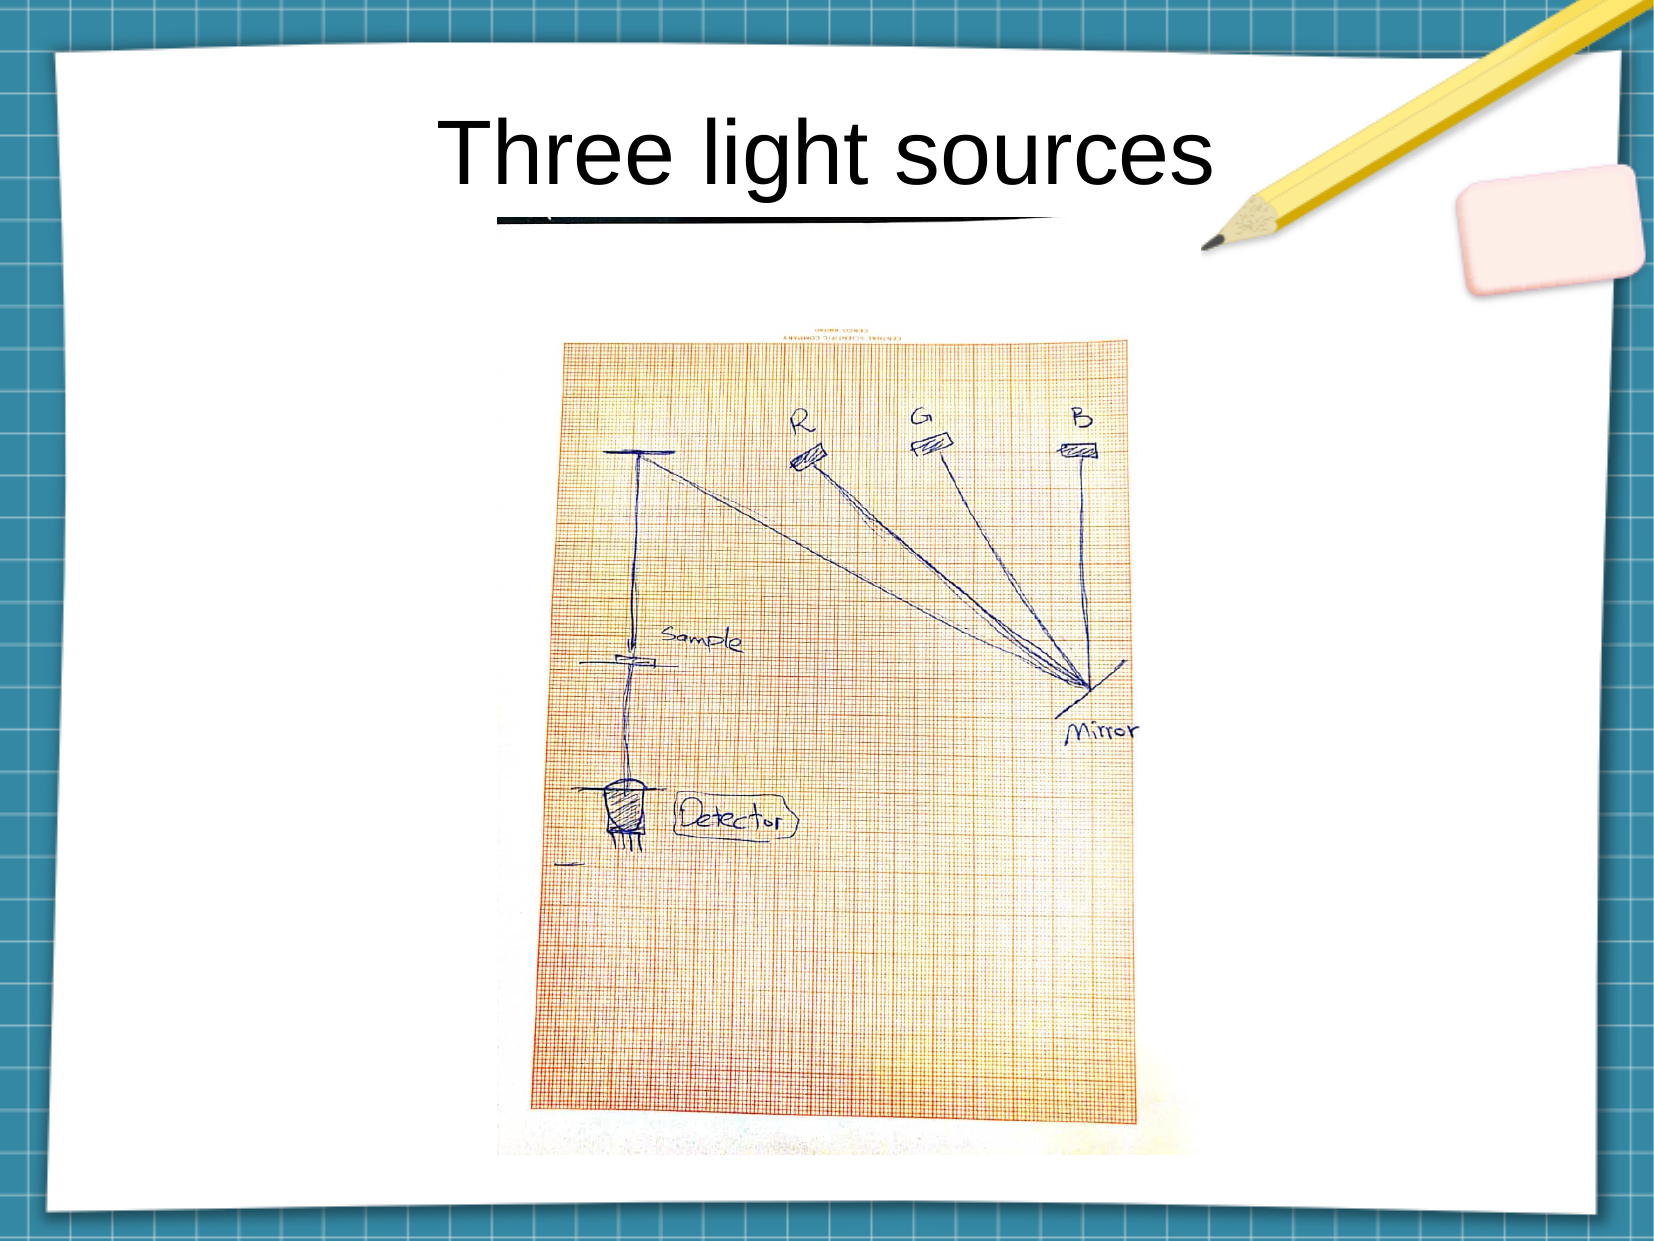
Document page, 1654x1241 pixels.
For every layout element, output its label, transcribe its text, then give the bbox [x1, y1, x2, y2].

picture [0, 0, 1654, 1241]
title Three light sources [82, 49, 1571, 257]
